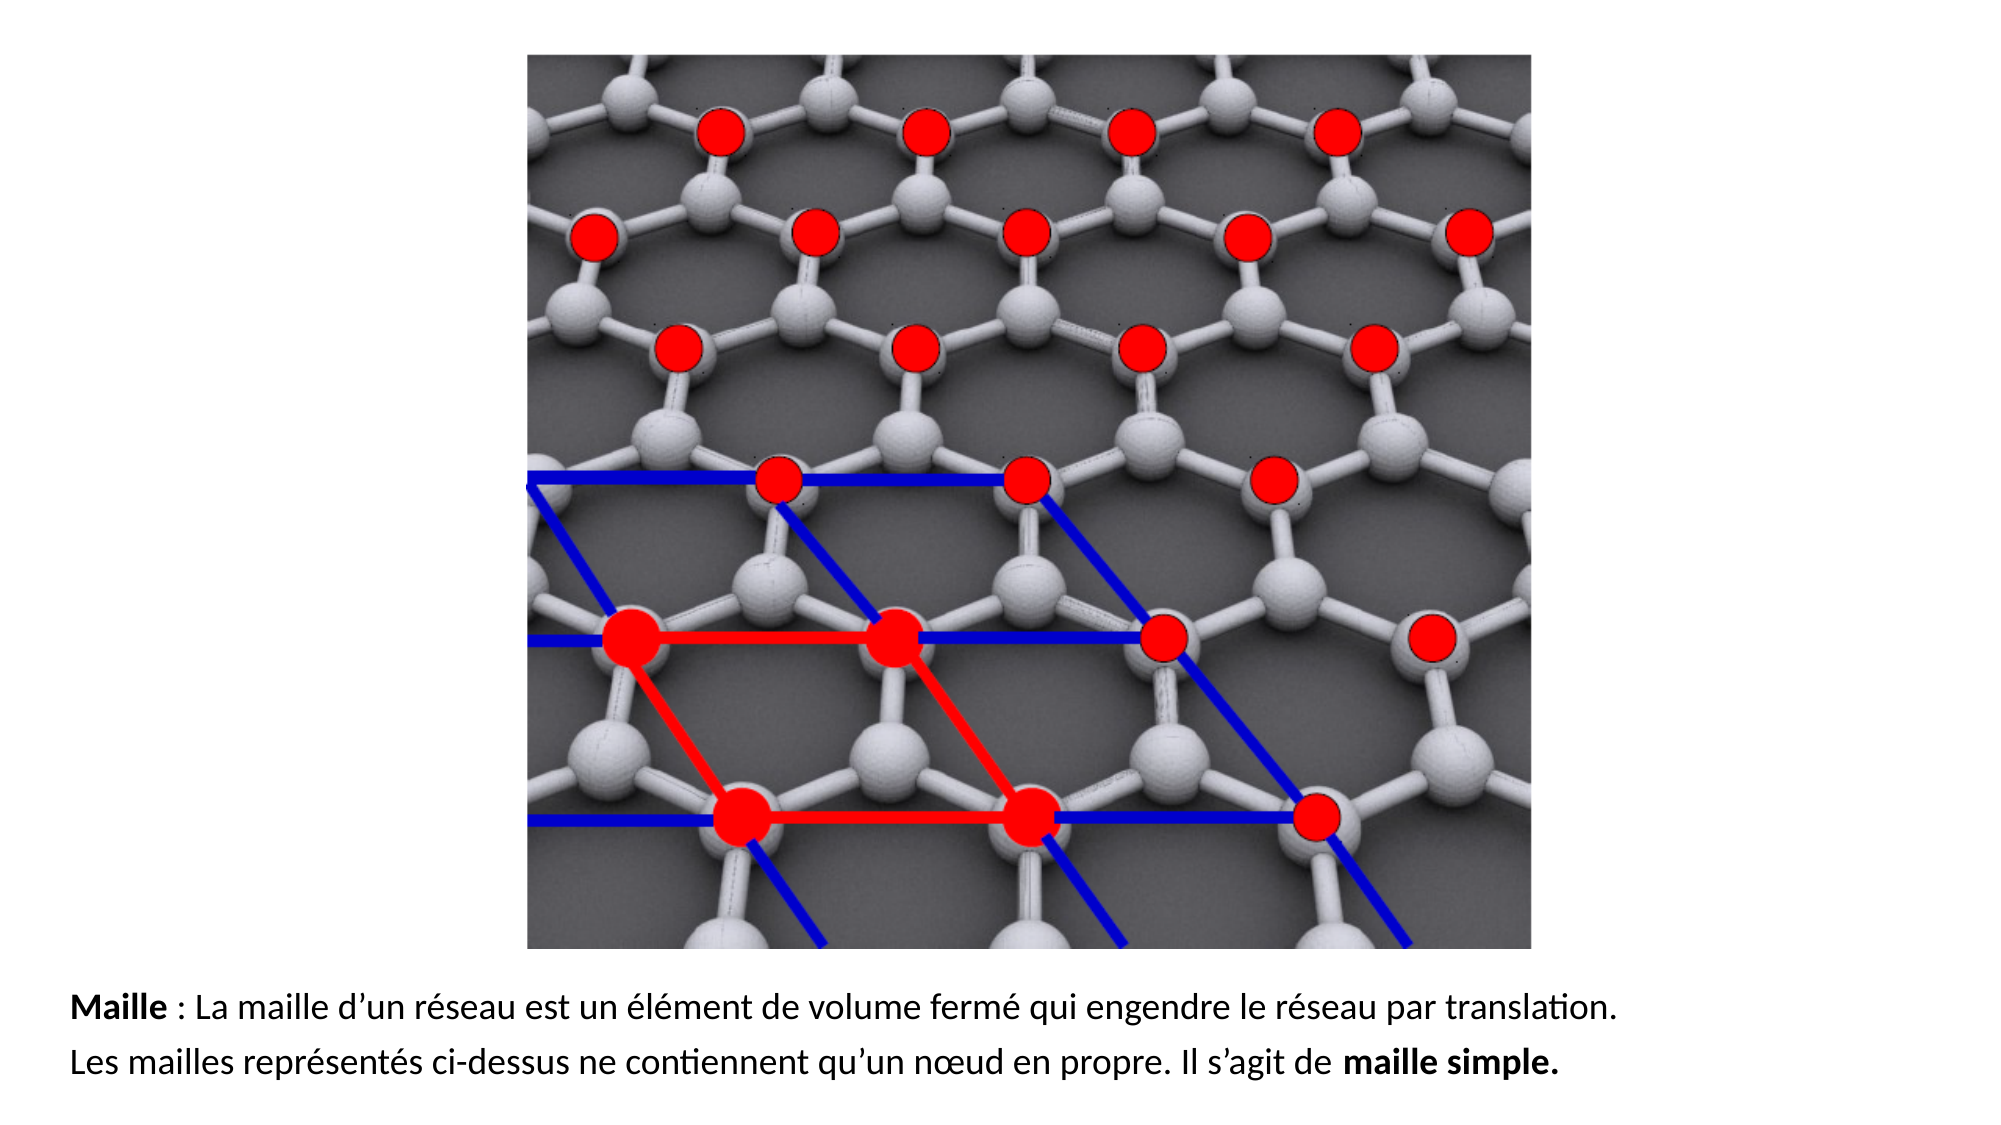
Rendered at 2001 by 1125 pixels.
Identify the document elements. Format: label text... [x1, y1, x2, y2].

text_box Les mailles représentés ci-dessus ne contiennent qu’un nœud en propre. Il s’agit de maille simple. [55, 1030, 1945, 1091]
text_box Maille : La maille d’un réseau est un élément de volume fermé qui engendre le réseau par translation. [55, 974, 1945, 1030]
picture [526, 52, 1533, 950]
